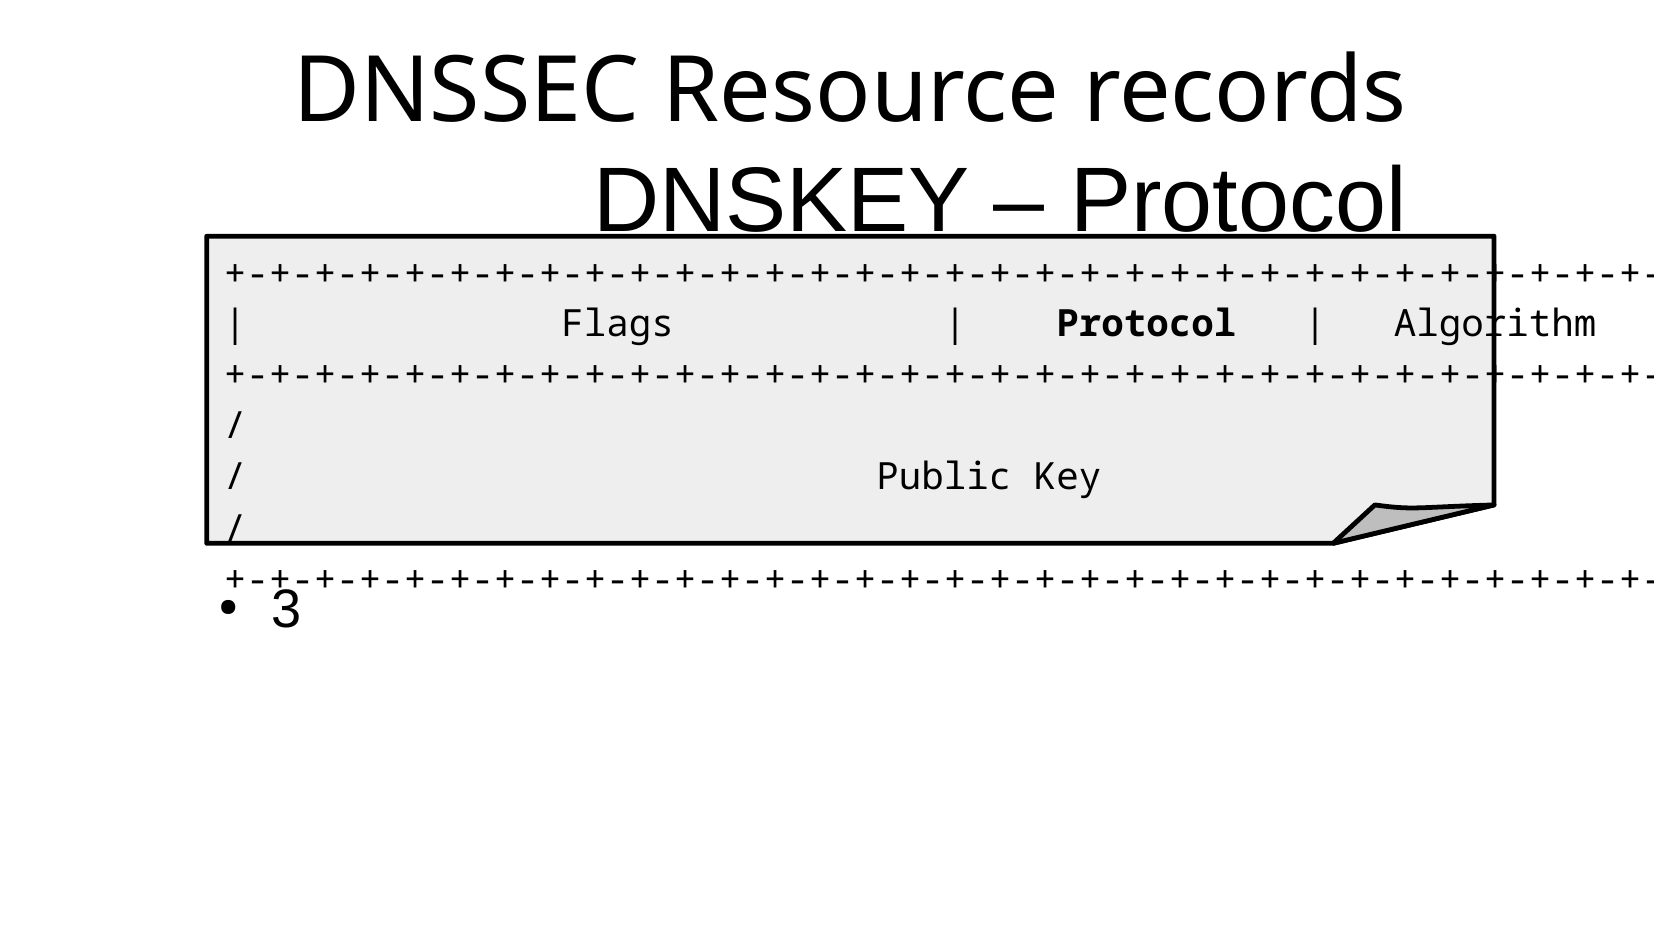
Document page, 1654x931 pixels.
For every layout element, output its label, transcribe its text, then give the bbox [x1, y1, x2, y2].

text_box +-+-+-+-+-+-+-+-+-+-+-+-+-+-+-+-+-+-+-+-+-+-+-+-+-+-+-+-+-+-+-+-+ | Flags | Protocol | Algorithm | +-+-+-+-+-+-+-+-+-+-+-+-+-+-+-+-+-+-+-+-+-+-+-+-+-+-+-+-+-+-+-+-+ / / / Public Key / / / +-+-+-+-+-+-+-+-+-+-+-+-+-+-+-+-+-+-+-+-+-+-+-+-+-+-+-+-+-+-+-+-+ [206, 236, 1495, 544]
title DNSSEC Resource records DNSKEY – Protocol [3, 23, 1408, 221]
list 3 [200, 578, 1630, 931]
